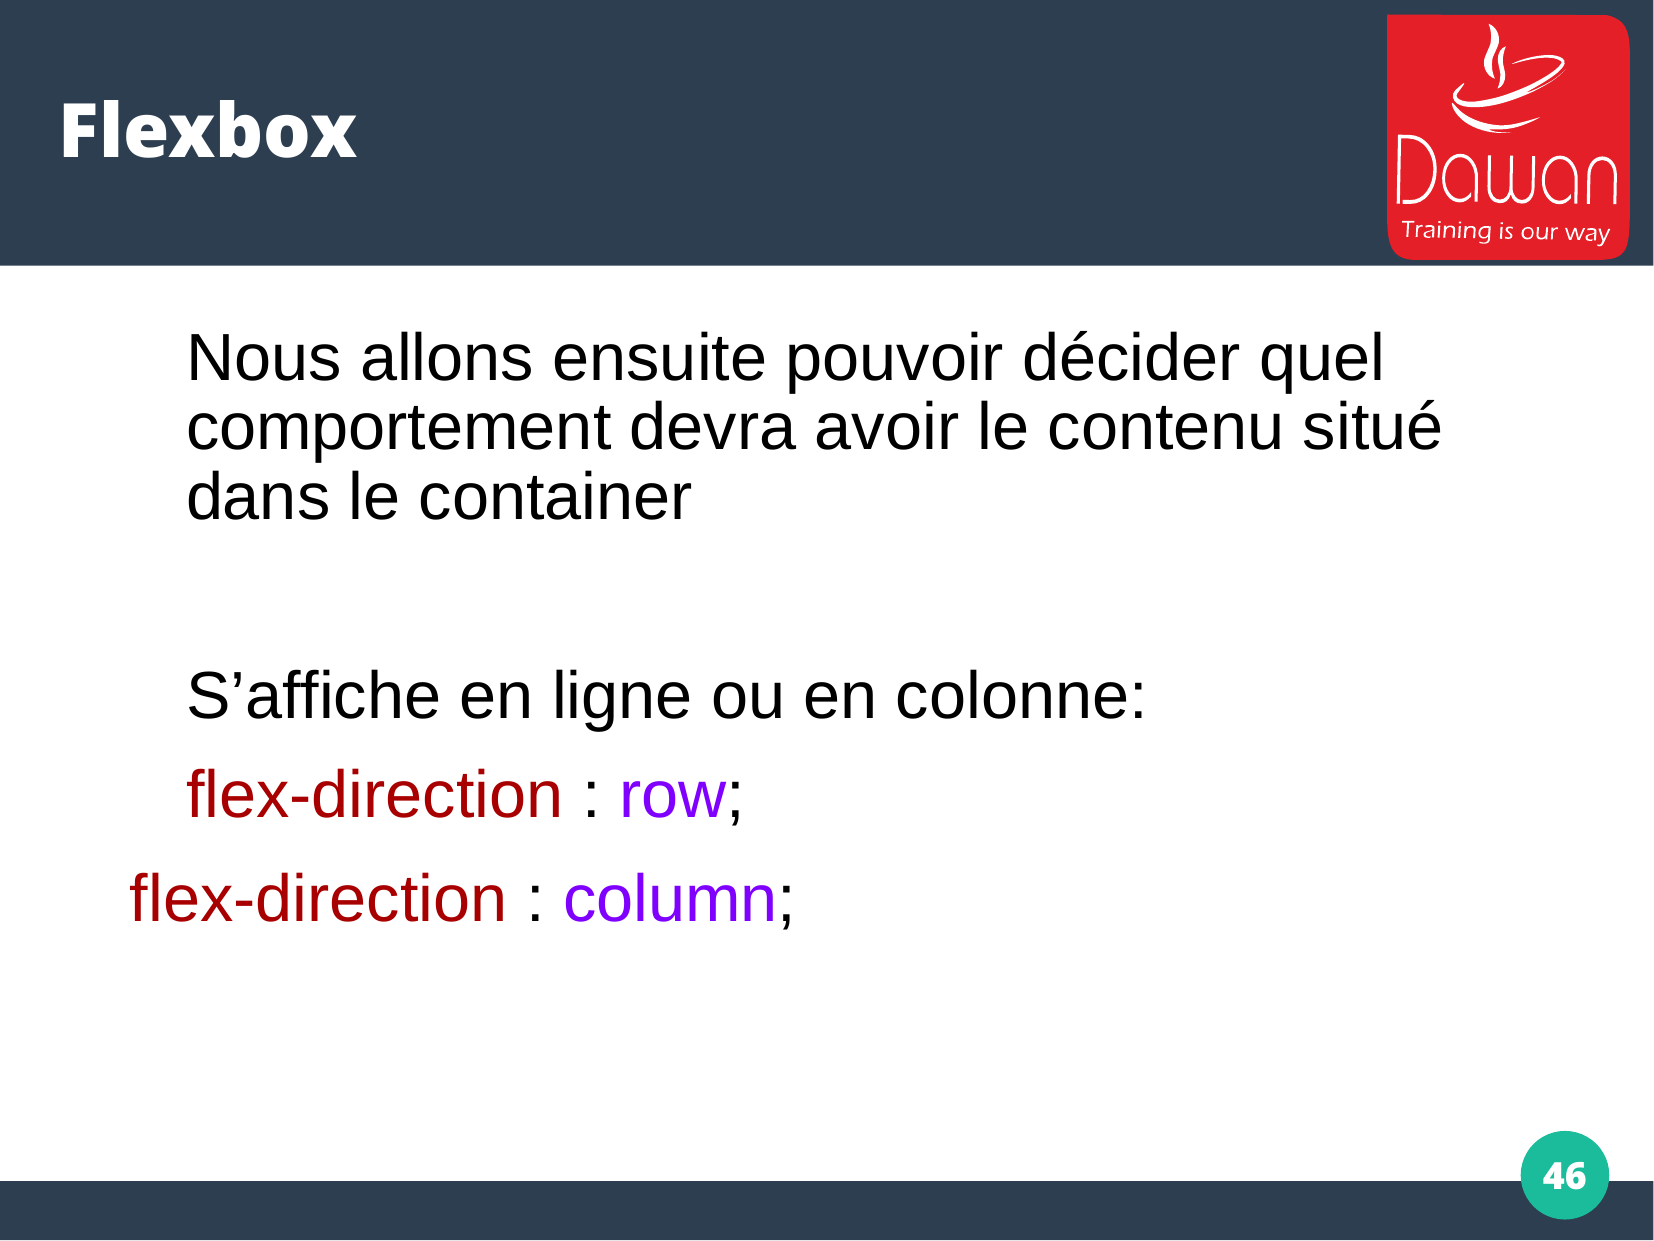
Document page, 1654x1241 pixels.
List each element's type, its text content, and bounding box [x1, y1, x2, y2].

list Nous allons ensuite pouvoir décider quel comportement devra avoir le contenu situé dans le container S’affiche en ligne ou en colonne: flex-direction : row; flex-direction : column; [59, 324, 1595, 1152]
picture [1387, 14, 1630, 260]
title Flexbox [59, 49, 1387, 207]
